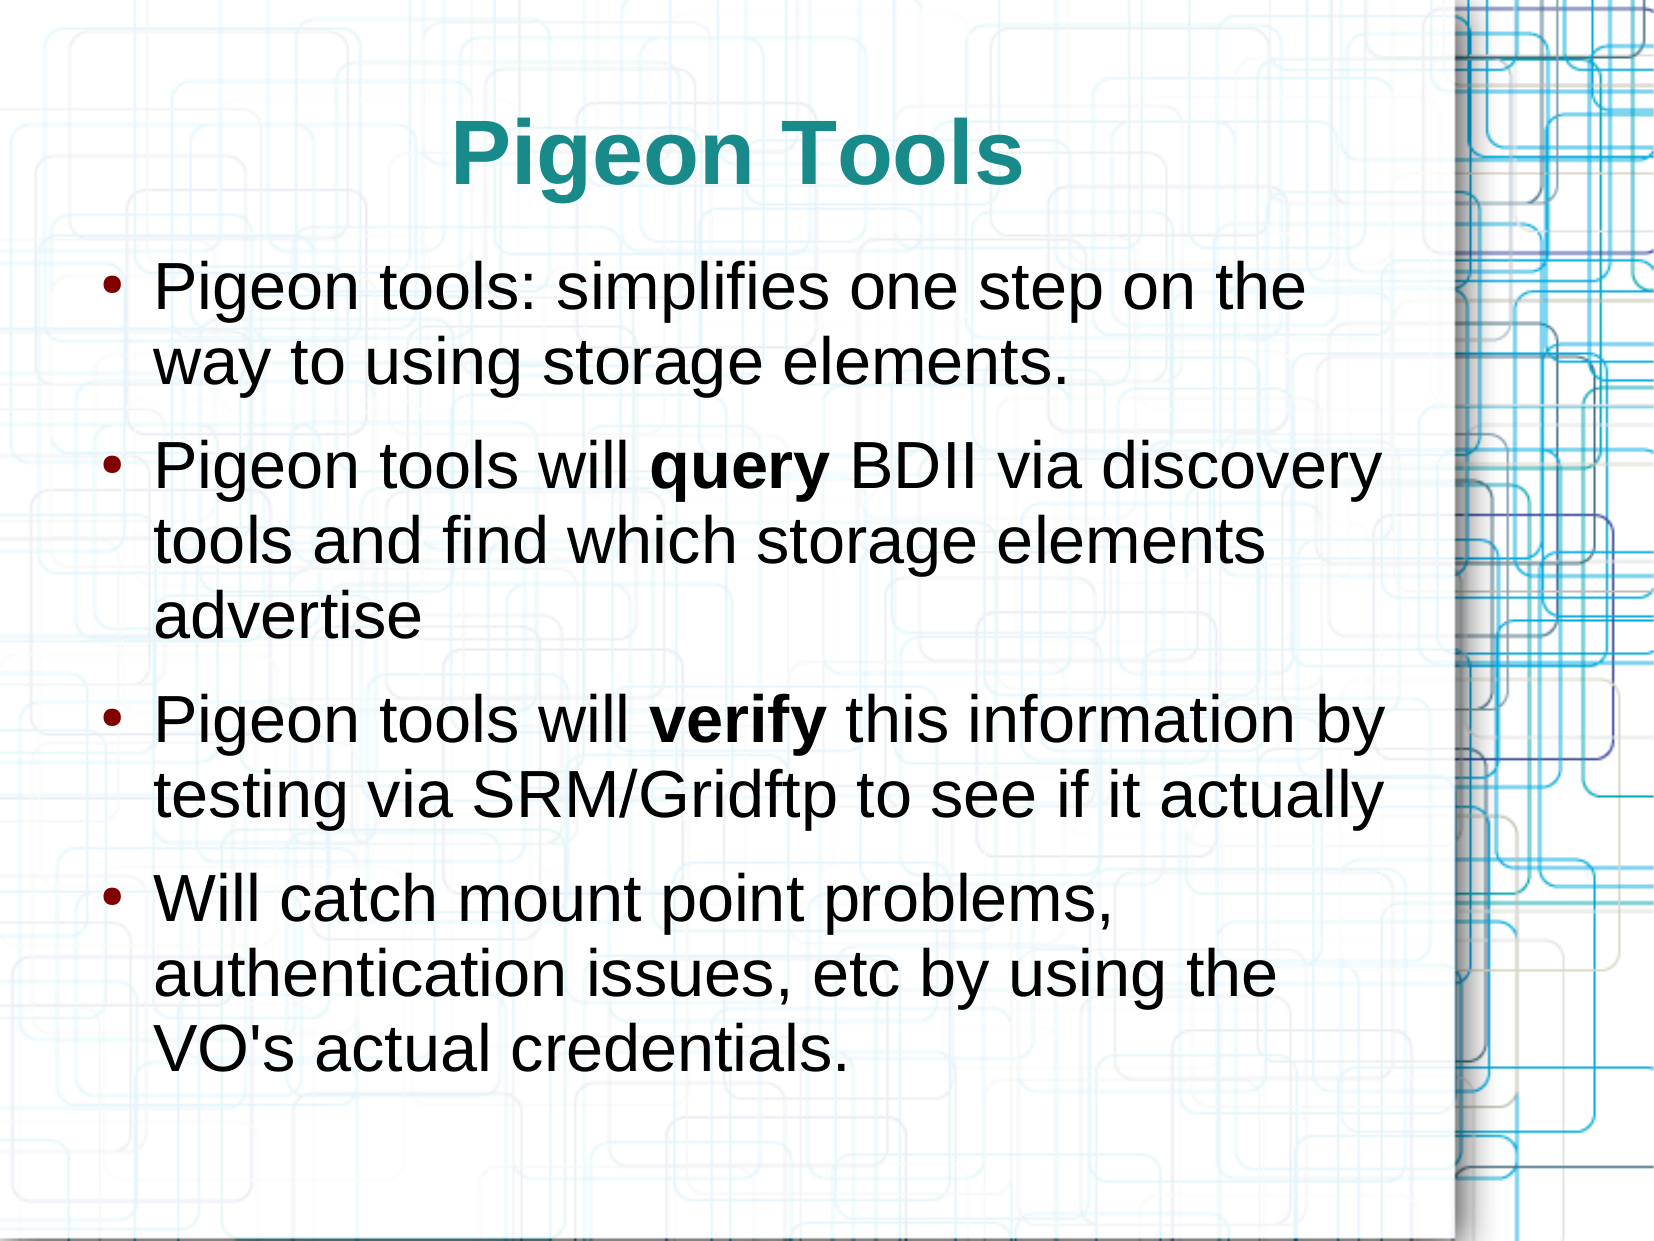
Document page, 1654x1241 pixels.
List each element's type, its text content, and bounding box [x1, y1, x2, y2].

title Pigeon Tools [59, 56, 1418, 250]
picture [0, 0, 1654, 1241]
list Pigeon tools: simplifies one step on the way to using storage elements. Pigeon tools will query BDII via discovery tools and find which storage elements advertise Pigeon tools will verify this information by testing via SRM/Gridftp to see if it actually Will catch mount point problems, authentication issues, etc by using the VO's actual credentials. [82, 249, 1418, 1191]
